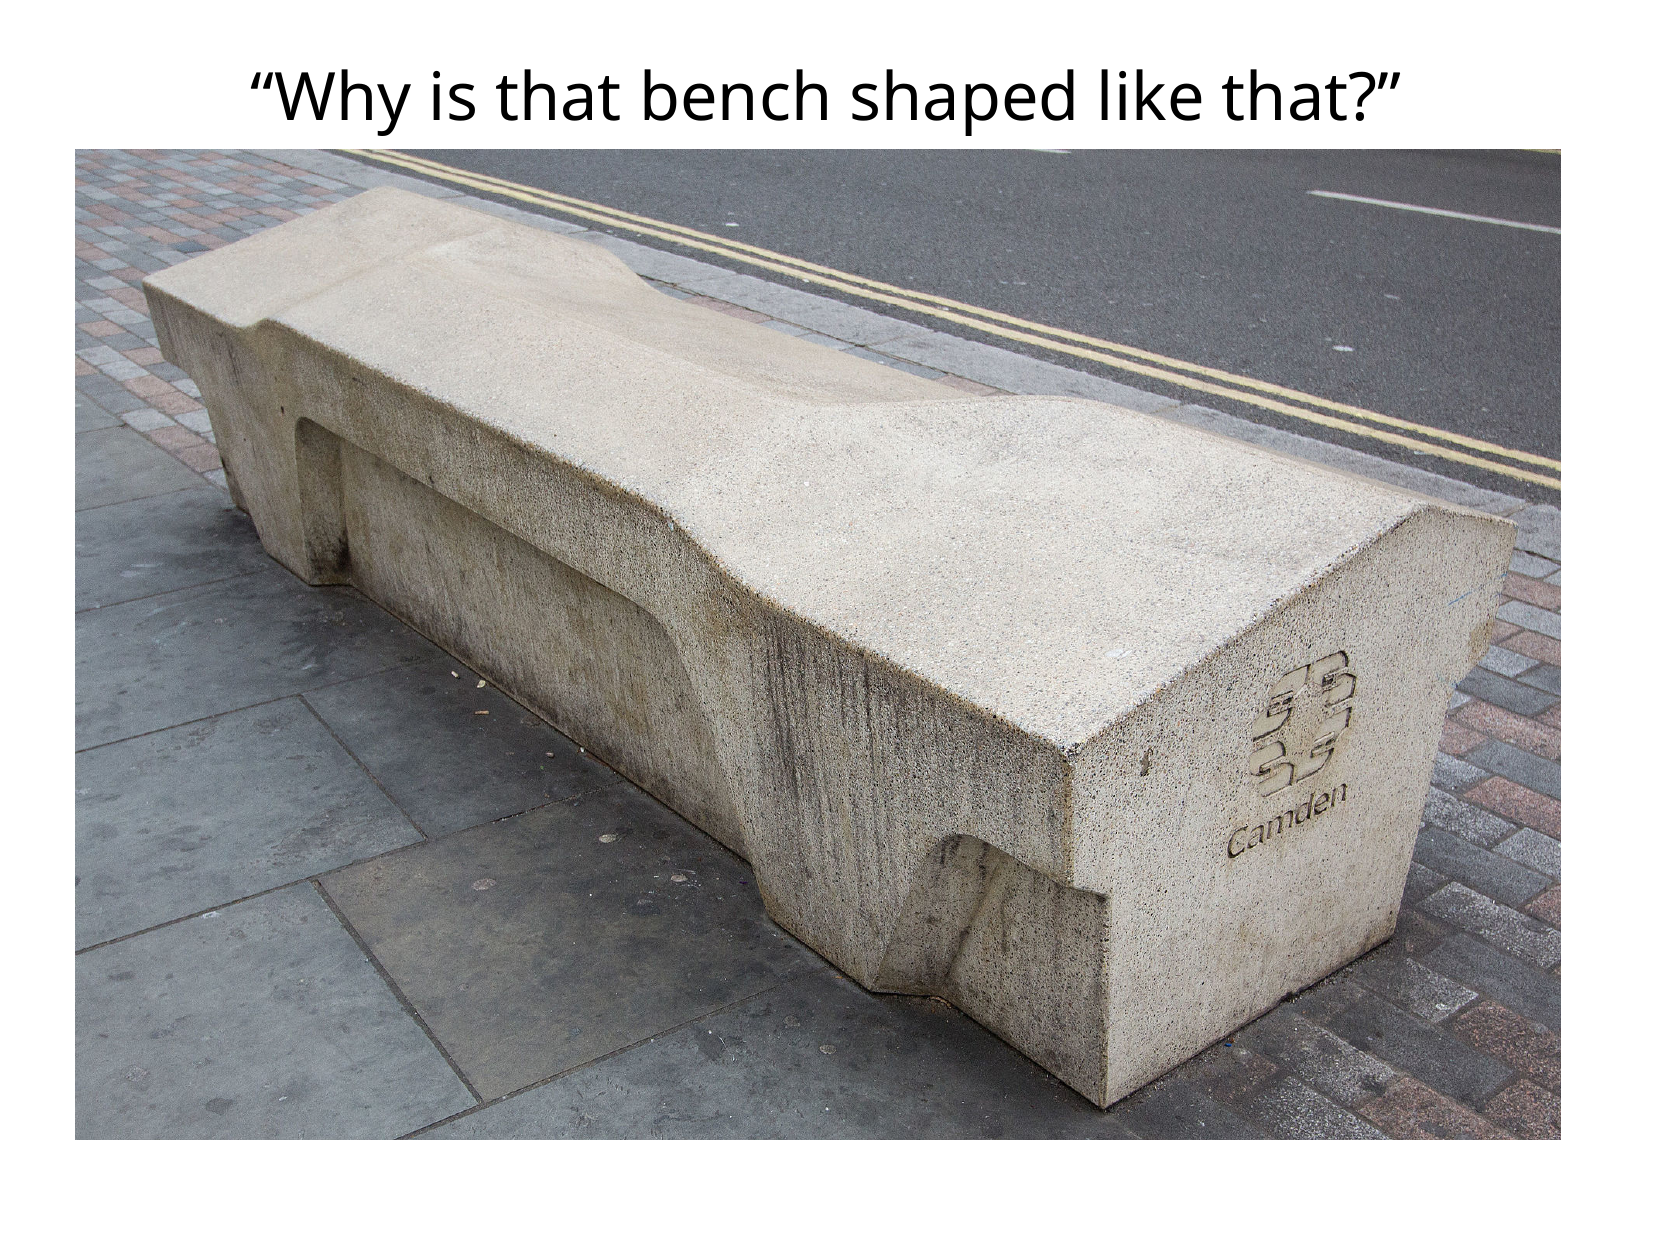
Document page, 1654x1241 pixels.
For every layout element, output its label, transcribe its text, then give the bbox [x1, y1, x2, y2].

subtitle “Why is that bench shaped like that?” [82, 49, 1571, 1010]
picture [75, 149, 1561, 1141]
